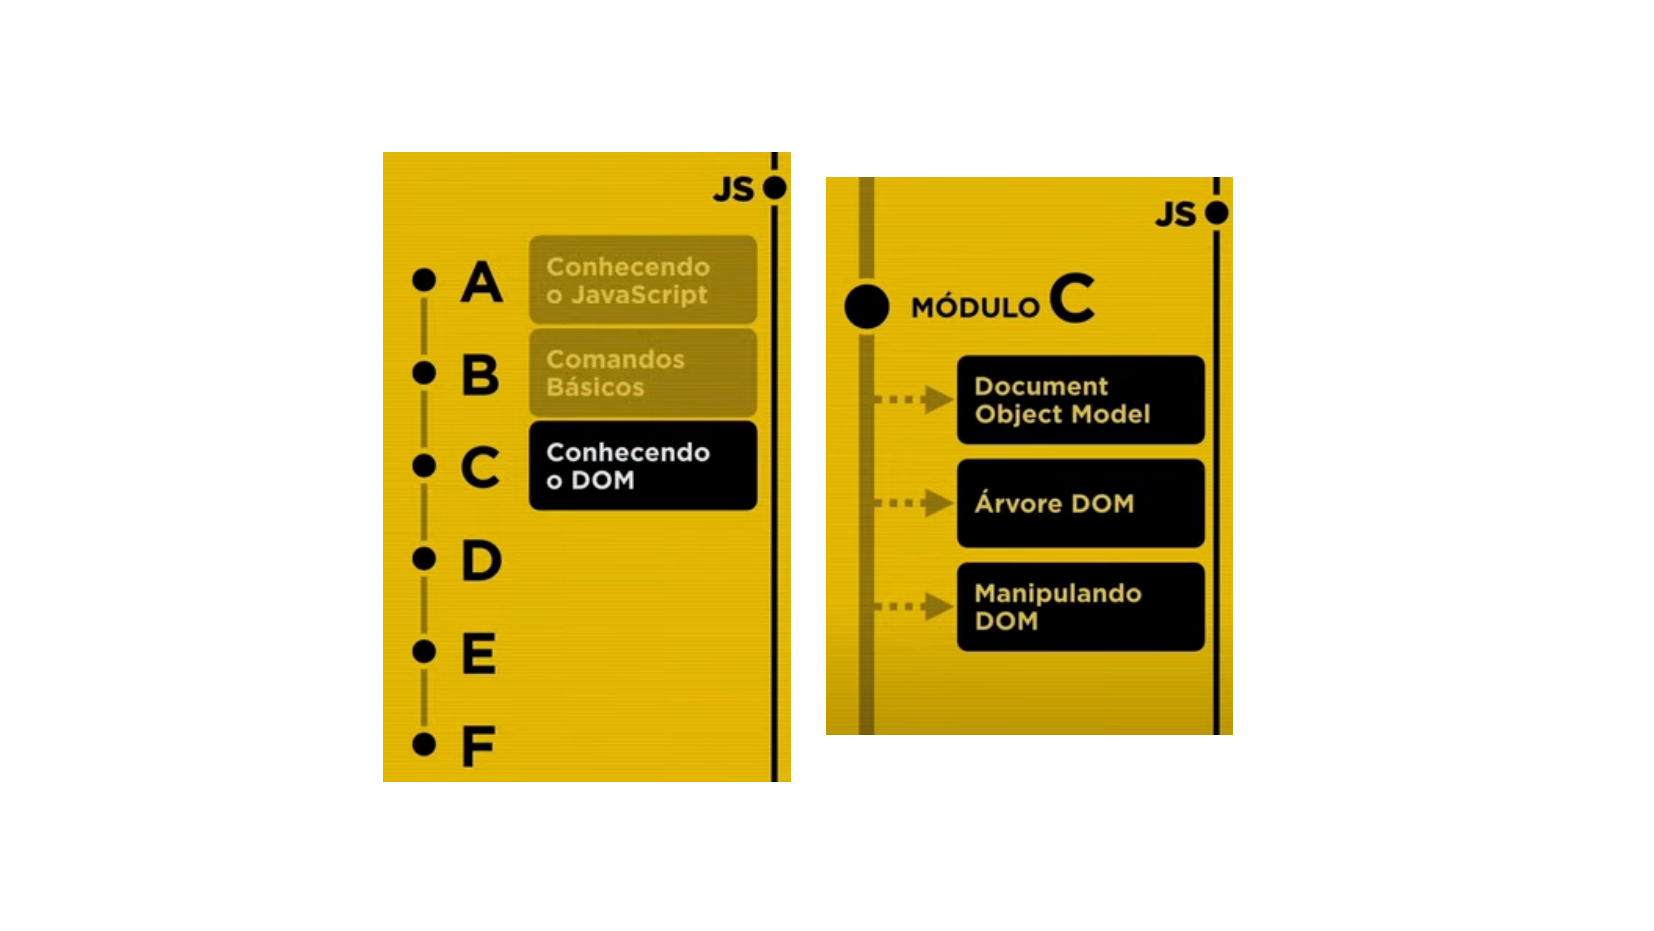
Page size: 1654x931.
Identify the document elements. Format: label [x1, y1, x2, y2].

picture [383, 152, 791, 782]
picture [826, 177, 1233, 735]
